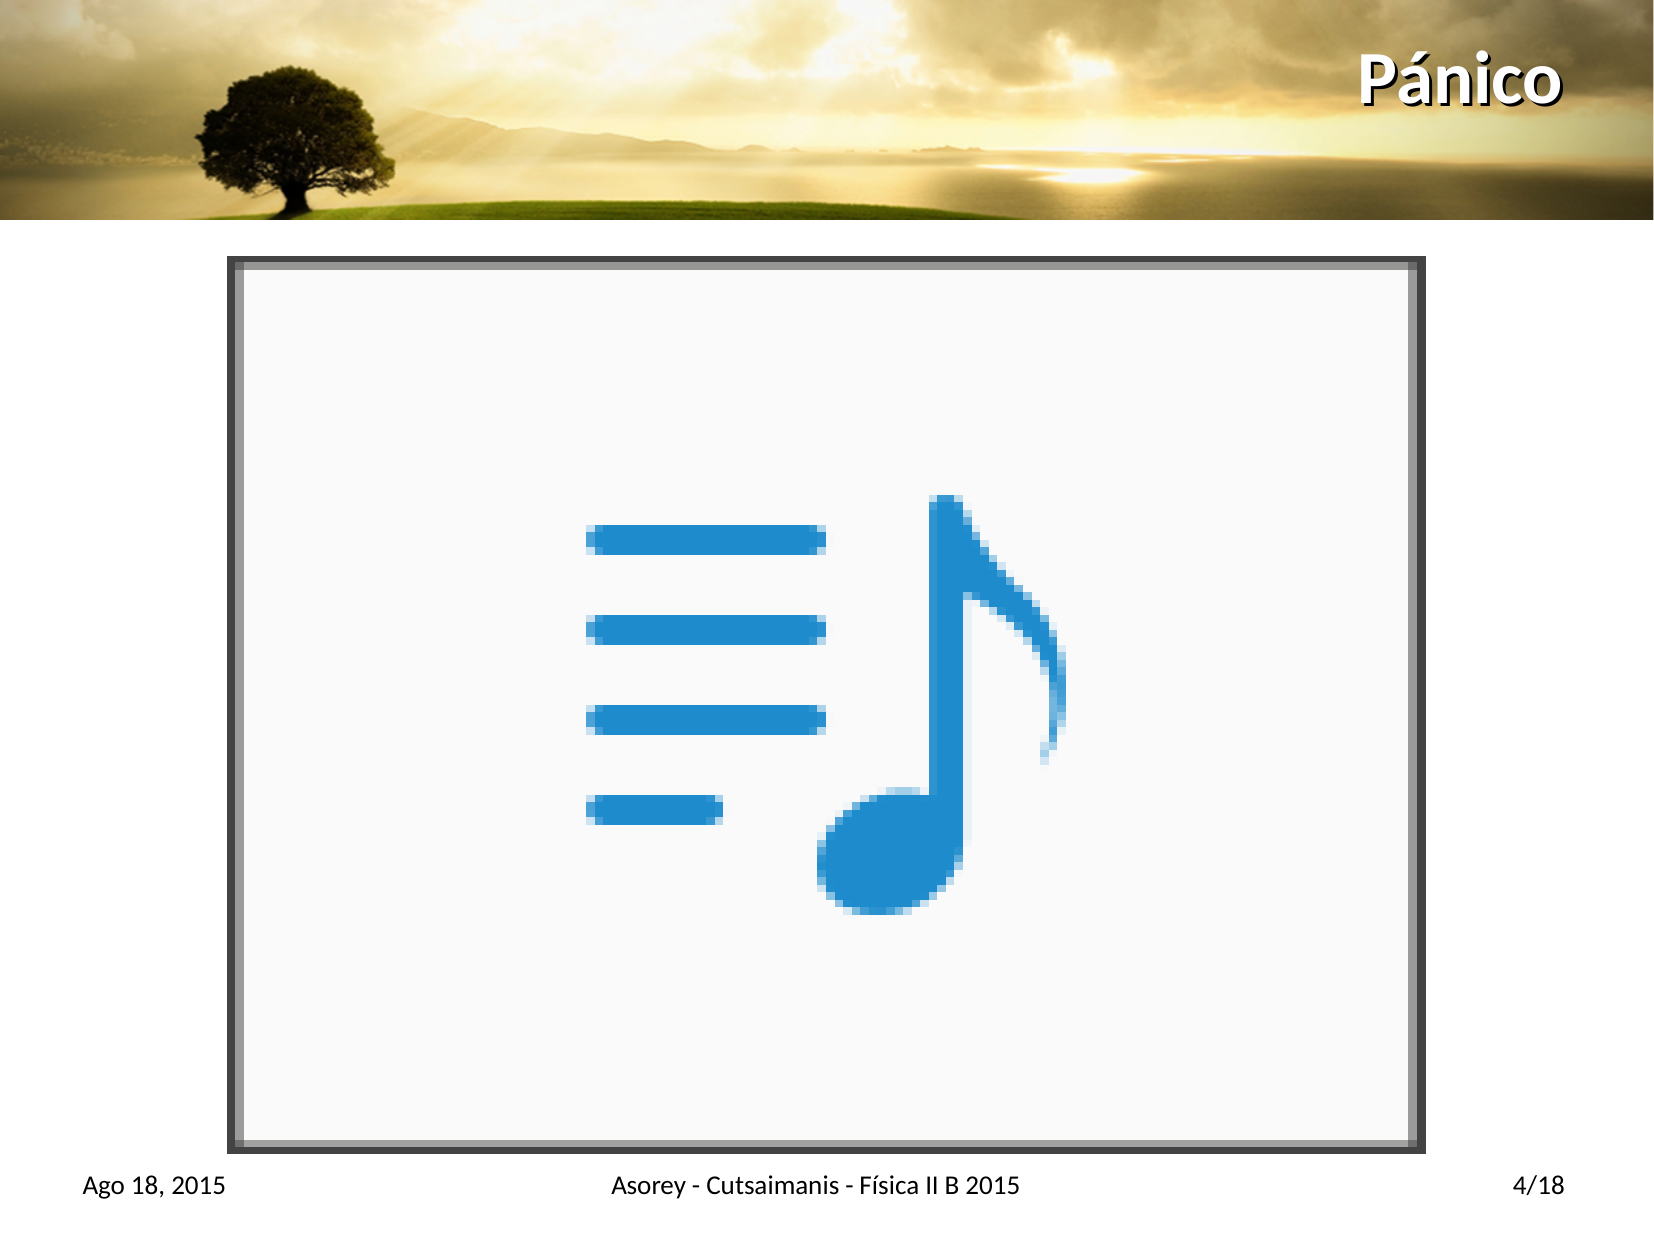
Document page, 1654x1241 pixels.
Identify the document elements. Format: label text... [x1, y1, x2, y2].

text_box [226, 255, 1427, 1155]
picture [0, 0, 1654, 220]
title Pánico [75, 19, 1564, 151]
